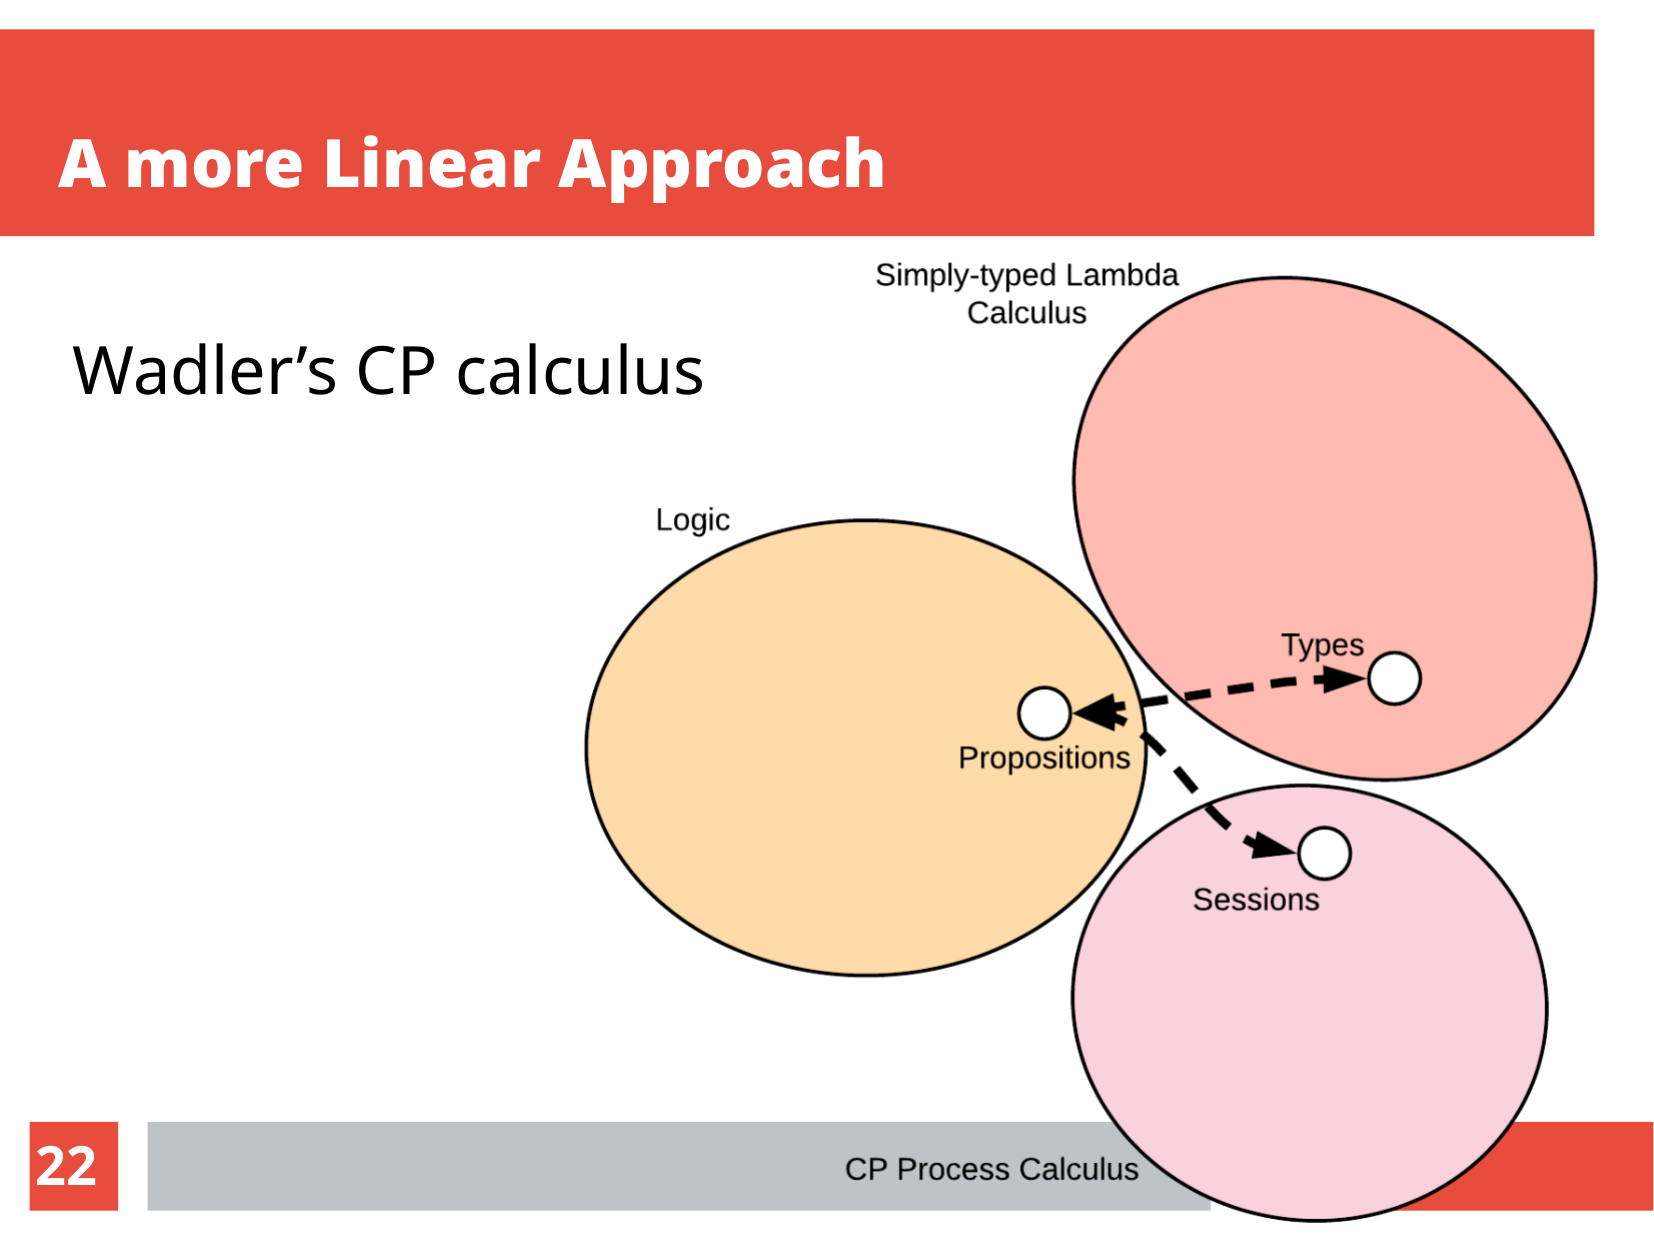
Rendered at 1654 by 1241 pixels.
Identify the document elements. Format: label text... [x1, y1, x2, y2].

title A more Linear Approach [59, 58, 1595, 207]
text_box Wadler’s CP calculus [57, 315, 413, 409]
picture [413, 90, 1654, 1241]
text_box 22 [20, 1119, 254, 1210]
